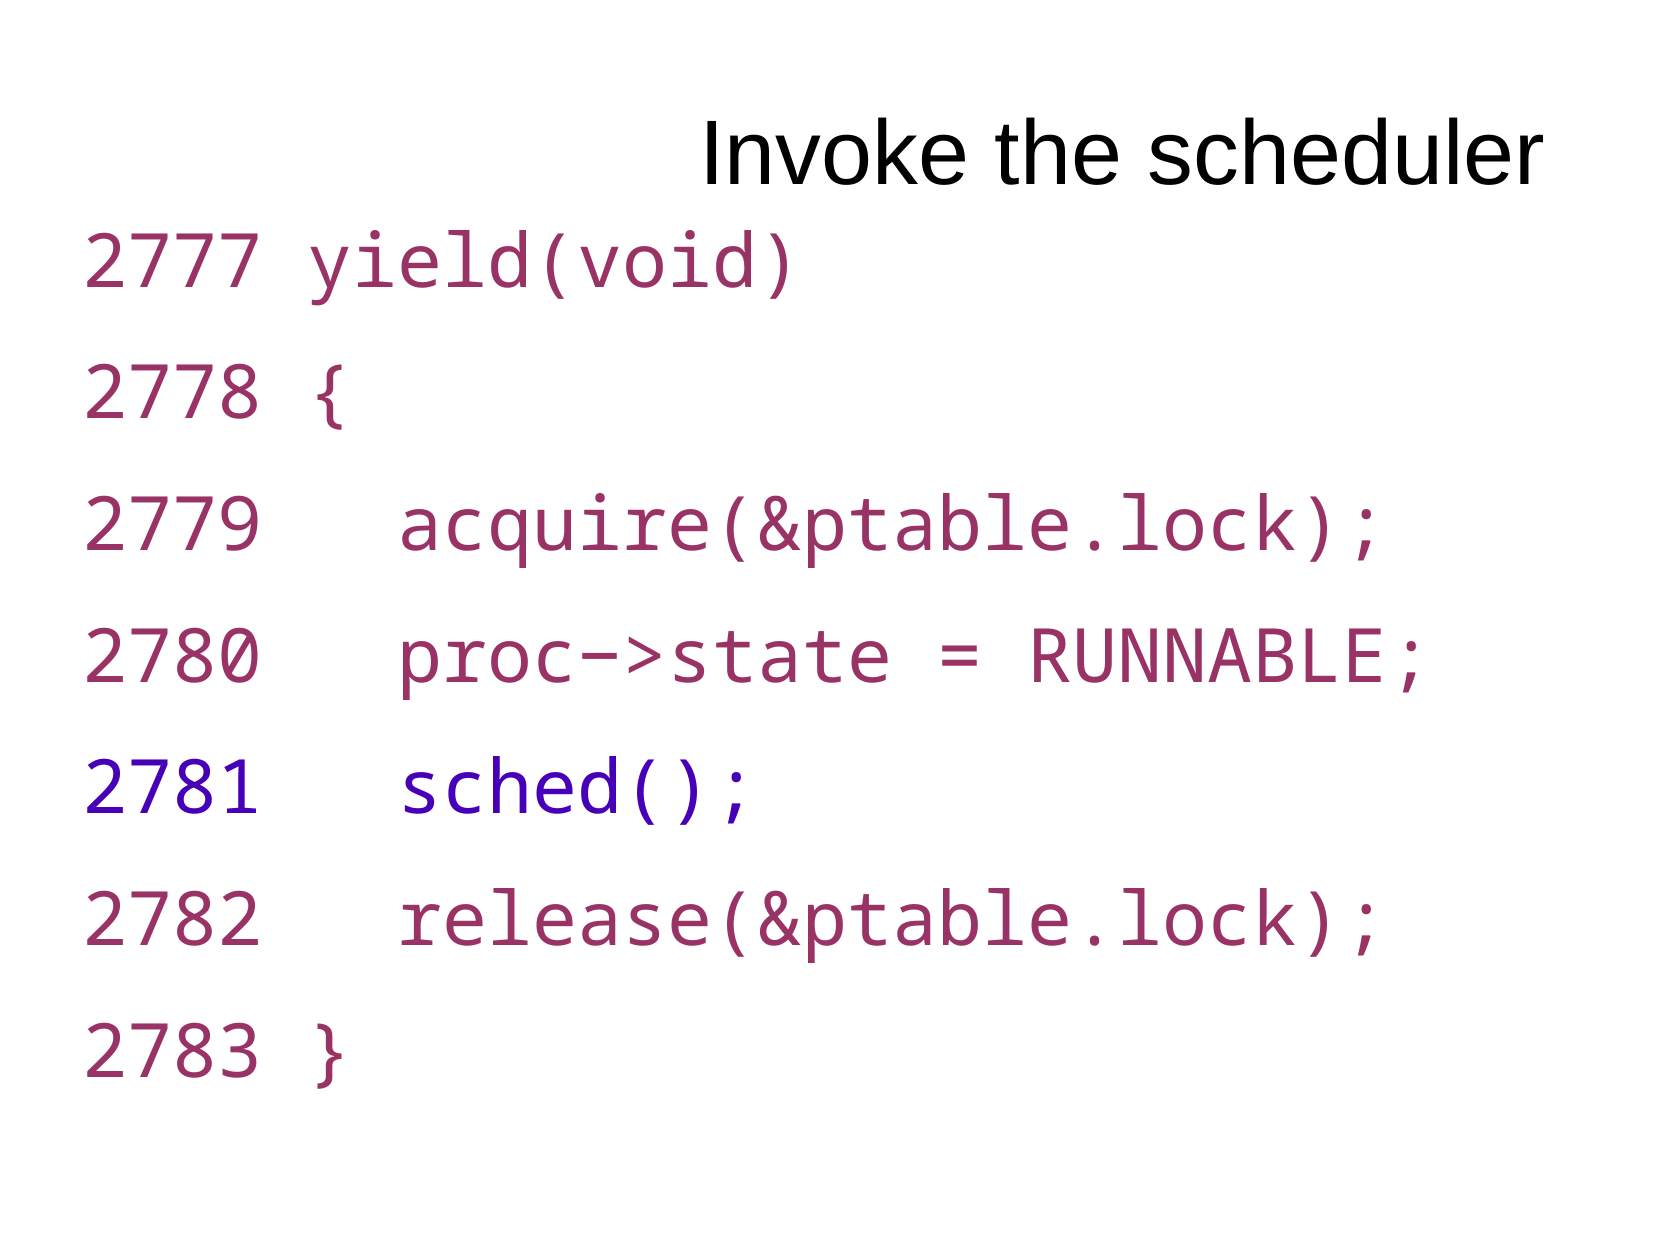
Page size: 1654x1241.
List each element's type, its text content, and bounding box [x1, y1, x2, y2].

title Invoke the scheduler [675, 49, 1571, 257]
list 2777 yield(void) 2778 { 2779 acquire(&ptable.lock); 2780 proc−>state = RUNNABLE; 2781 sched(); 2782 release(&ptable.lock); 2783 } [82, 75, 1571, 1163]
